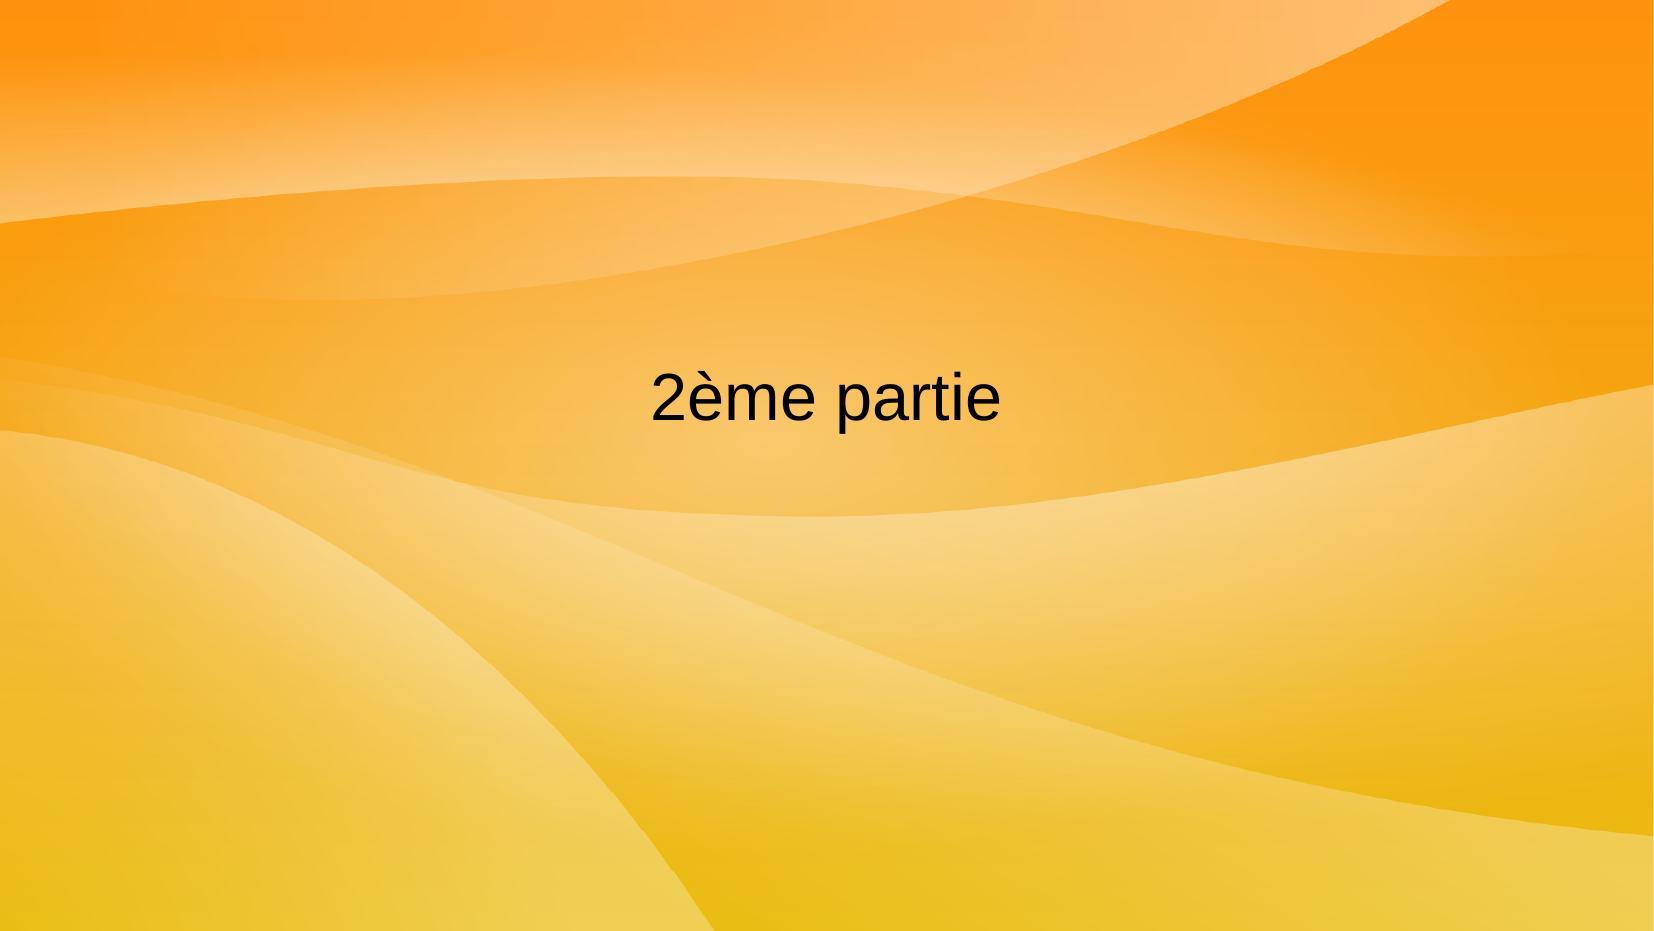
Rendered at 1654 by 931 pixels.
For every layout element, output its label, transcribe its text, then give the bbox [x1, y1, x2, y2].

picture [0, 0, 1654, 931]
subtitle 2ème partie [82, 37, 1571, 757]
